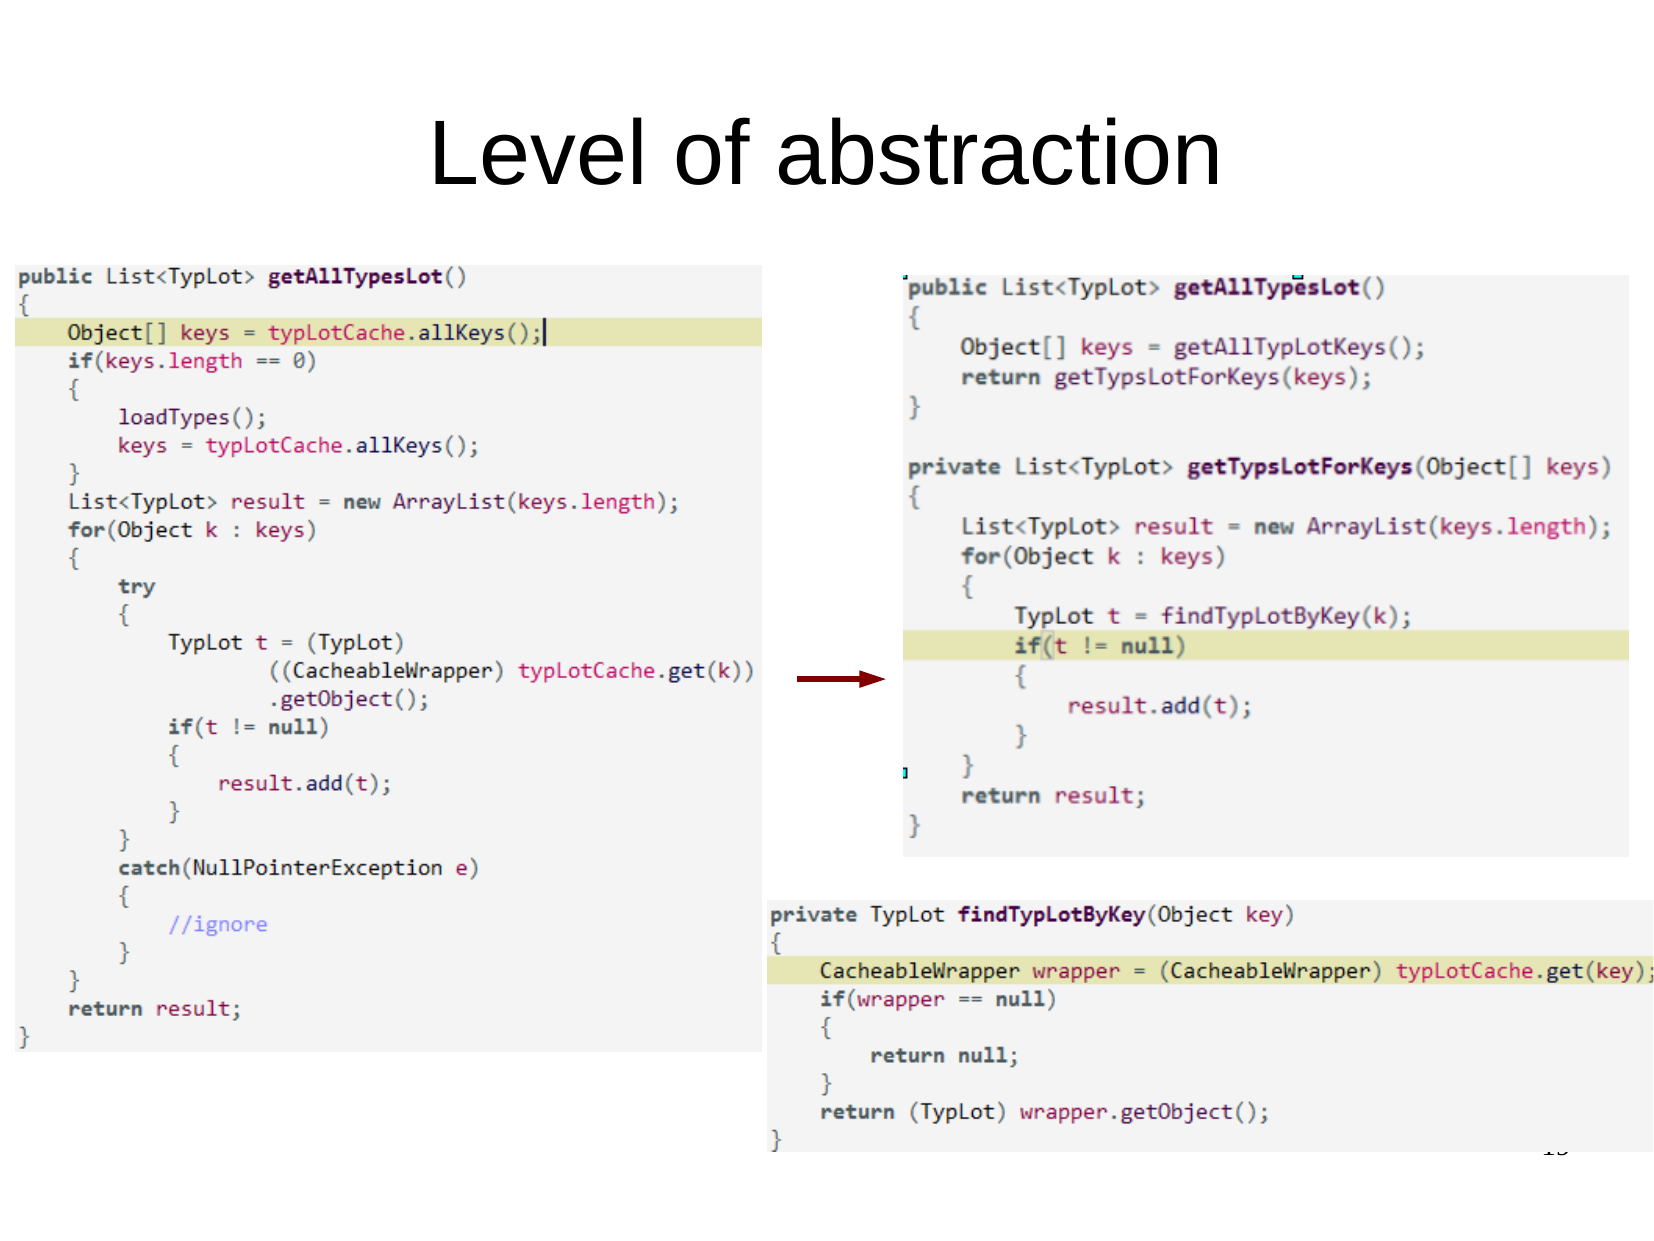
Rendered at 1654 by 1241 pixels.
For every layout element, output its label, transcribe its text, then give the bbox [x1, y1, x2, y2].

picture [767, 900, 1654, 1152]
picture [903, 275, 1629, 857]
title Level of abstraction [82, 49, 1571, 257]
picture [15, 265, 762, 1052]
